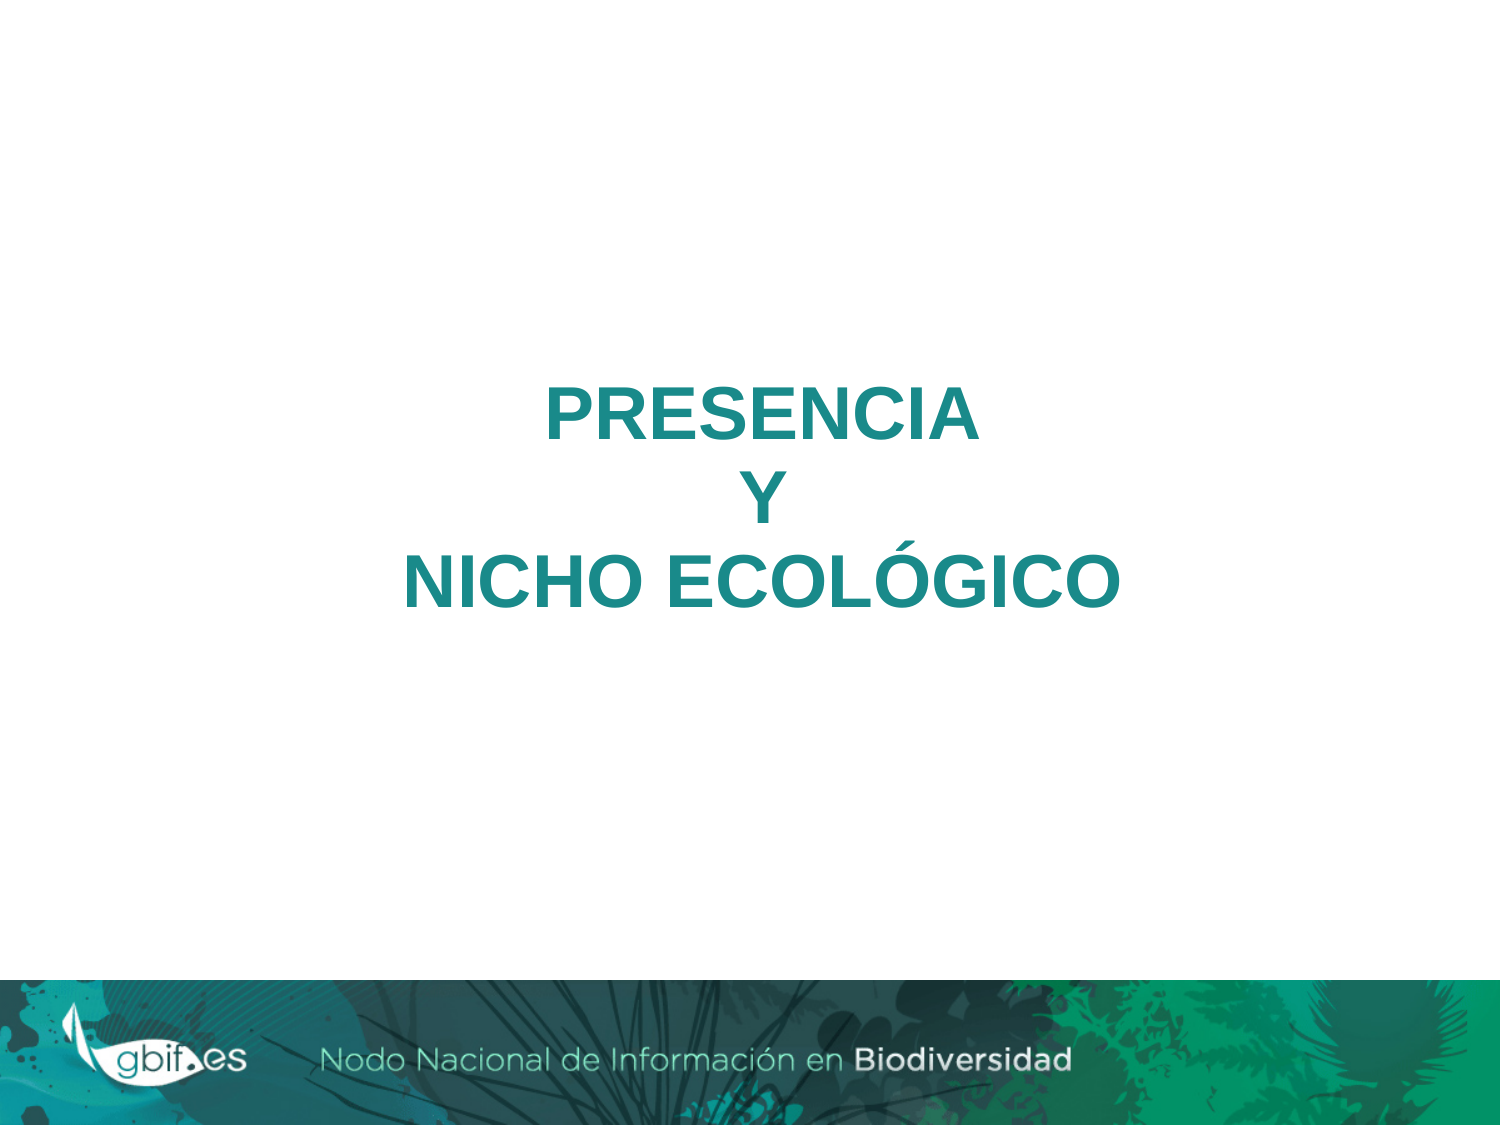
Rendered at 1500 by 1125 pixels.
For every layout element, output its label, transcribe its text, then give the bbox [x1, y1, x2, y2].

picture [0, 980, 1500, 1125]
title PRESENCIA Y NICHO ECOLÓGICO [125, 144, 1401, 851]
